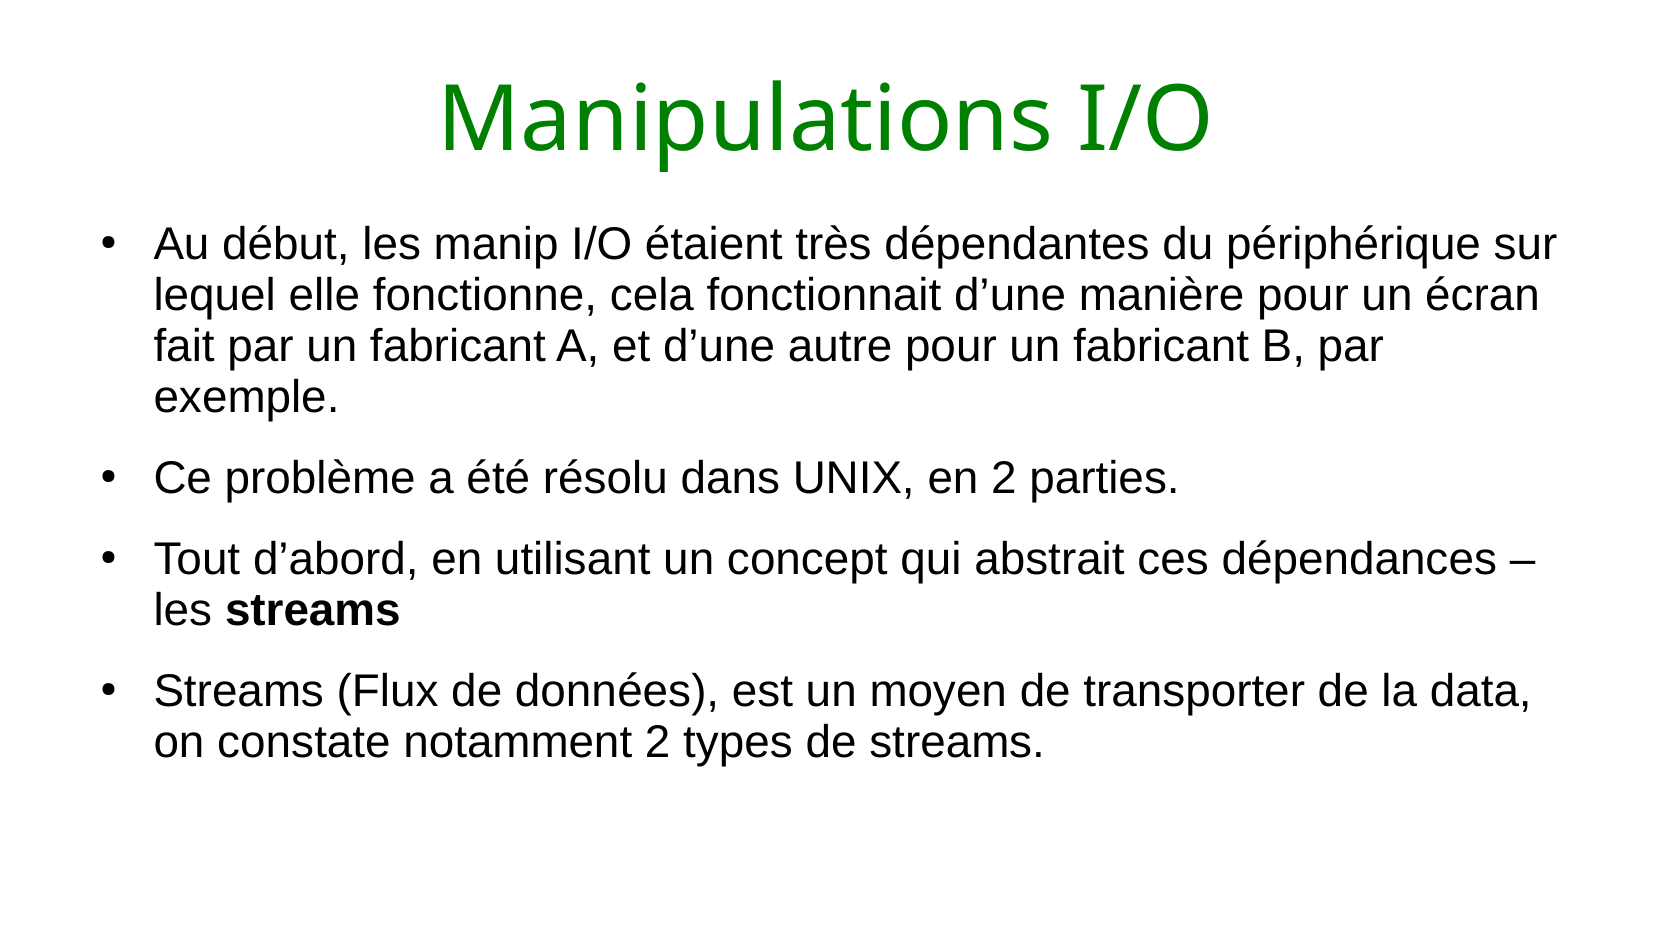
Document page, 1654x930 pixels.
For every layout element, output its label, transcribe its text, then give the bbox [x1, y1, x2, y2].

list Au début, les manip I/O étaient très dépendantes du périphérique sur lequel elle fonctionne, cela fonctionnait d’une manière pour un écran fait par un fabricant A, et d’une autre pour un fabricant B, par exemple. Ce problème a été résolu dans UNIX, en 2 parties. Tout d’abord, en utilisant un concept qui abstrait ces dépendances – les streams Streams (Flux de données), est un moyen de transporter de la data, on constate notamment 2 types de streams. [82, 217, 1571, 863]
title Manipulations I/O [82, 37, 1571, 193]
